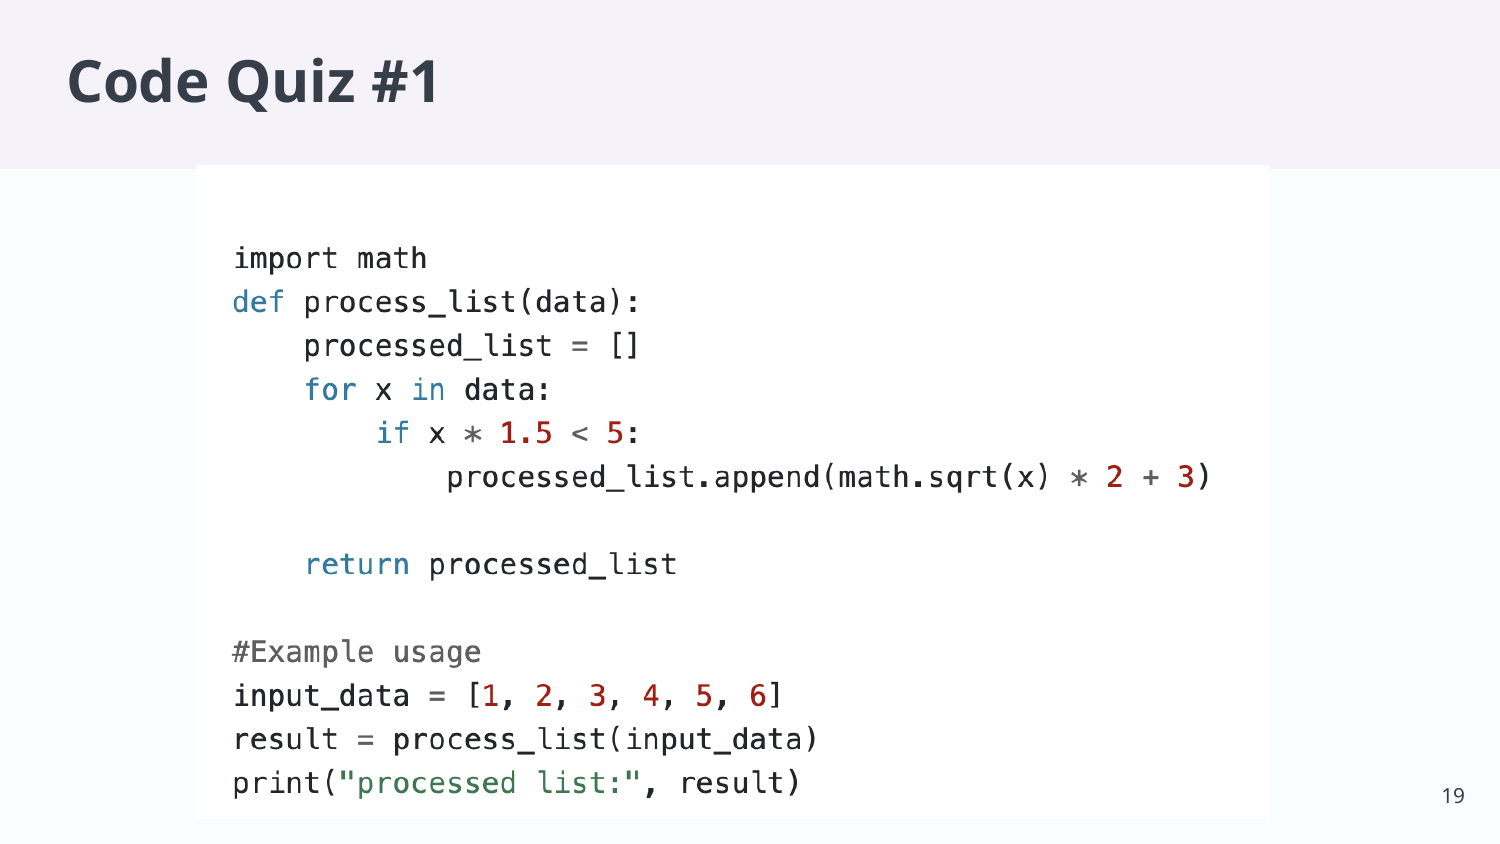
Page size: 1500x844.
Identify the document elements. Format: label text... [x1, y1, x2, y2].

title Code Quiz #1 [51, 28, 1390, 141]
slide_number <number> [1389, 764, 1480, 830]
picture [196, 165, 1269, 819]
